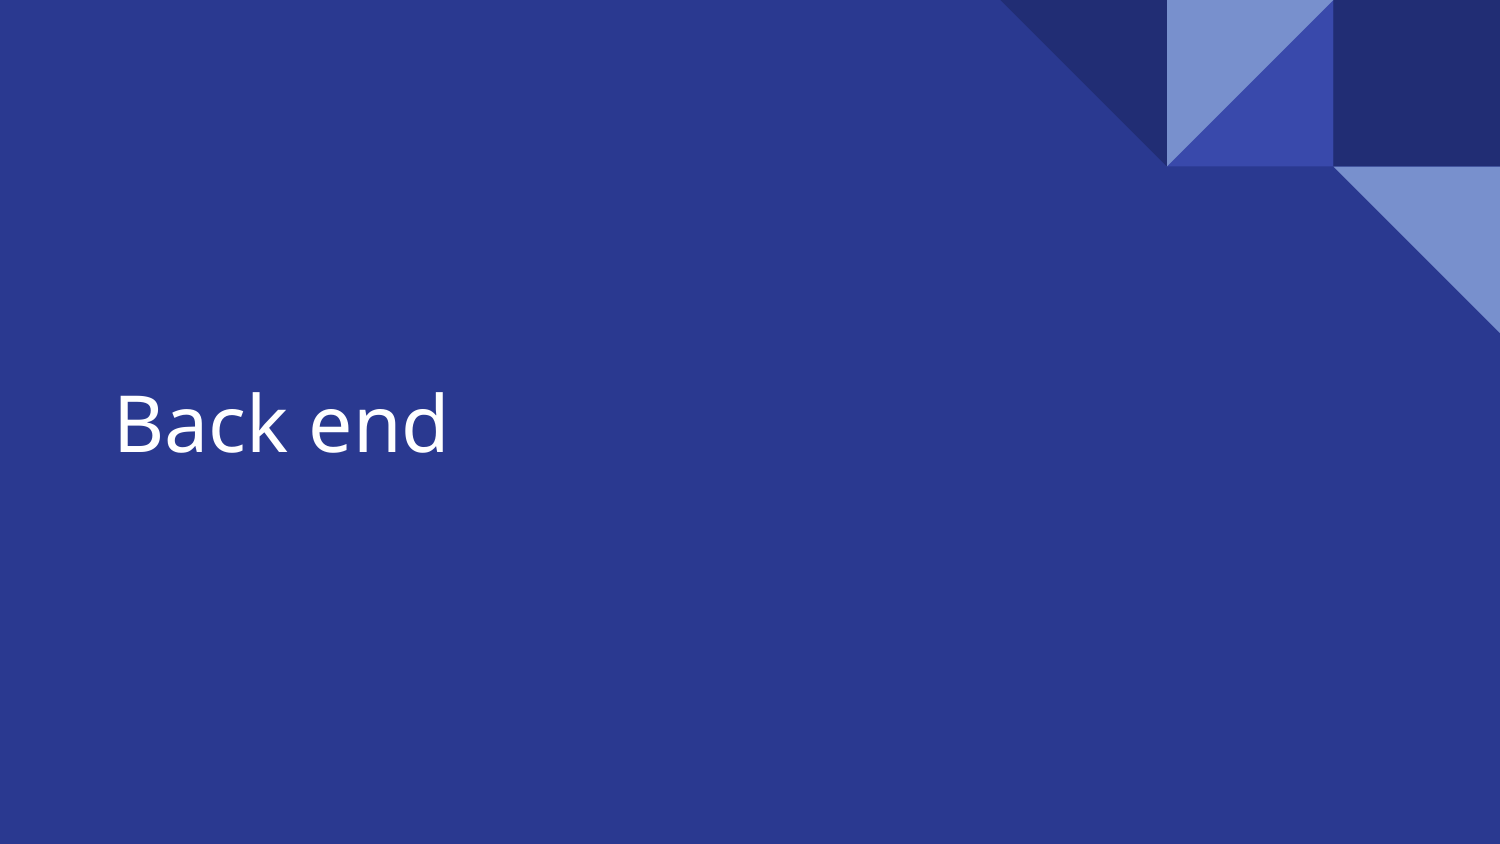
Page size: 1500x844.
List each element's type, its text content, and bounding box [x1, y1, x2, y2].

title Back end [98, 353, 1447, 491]
